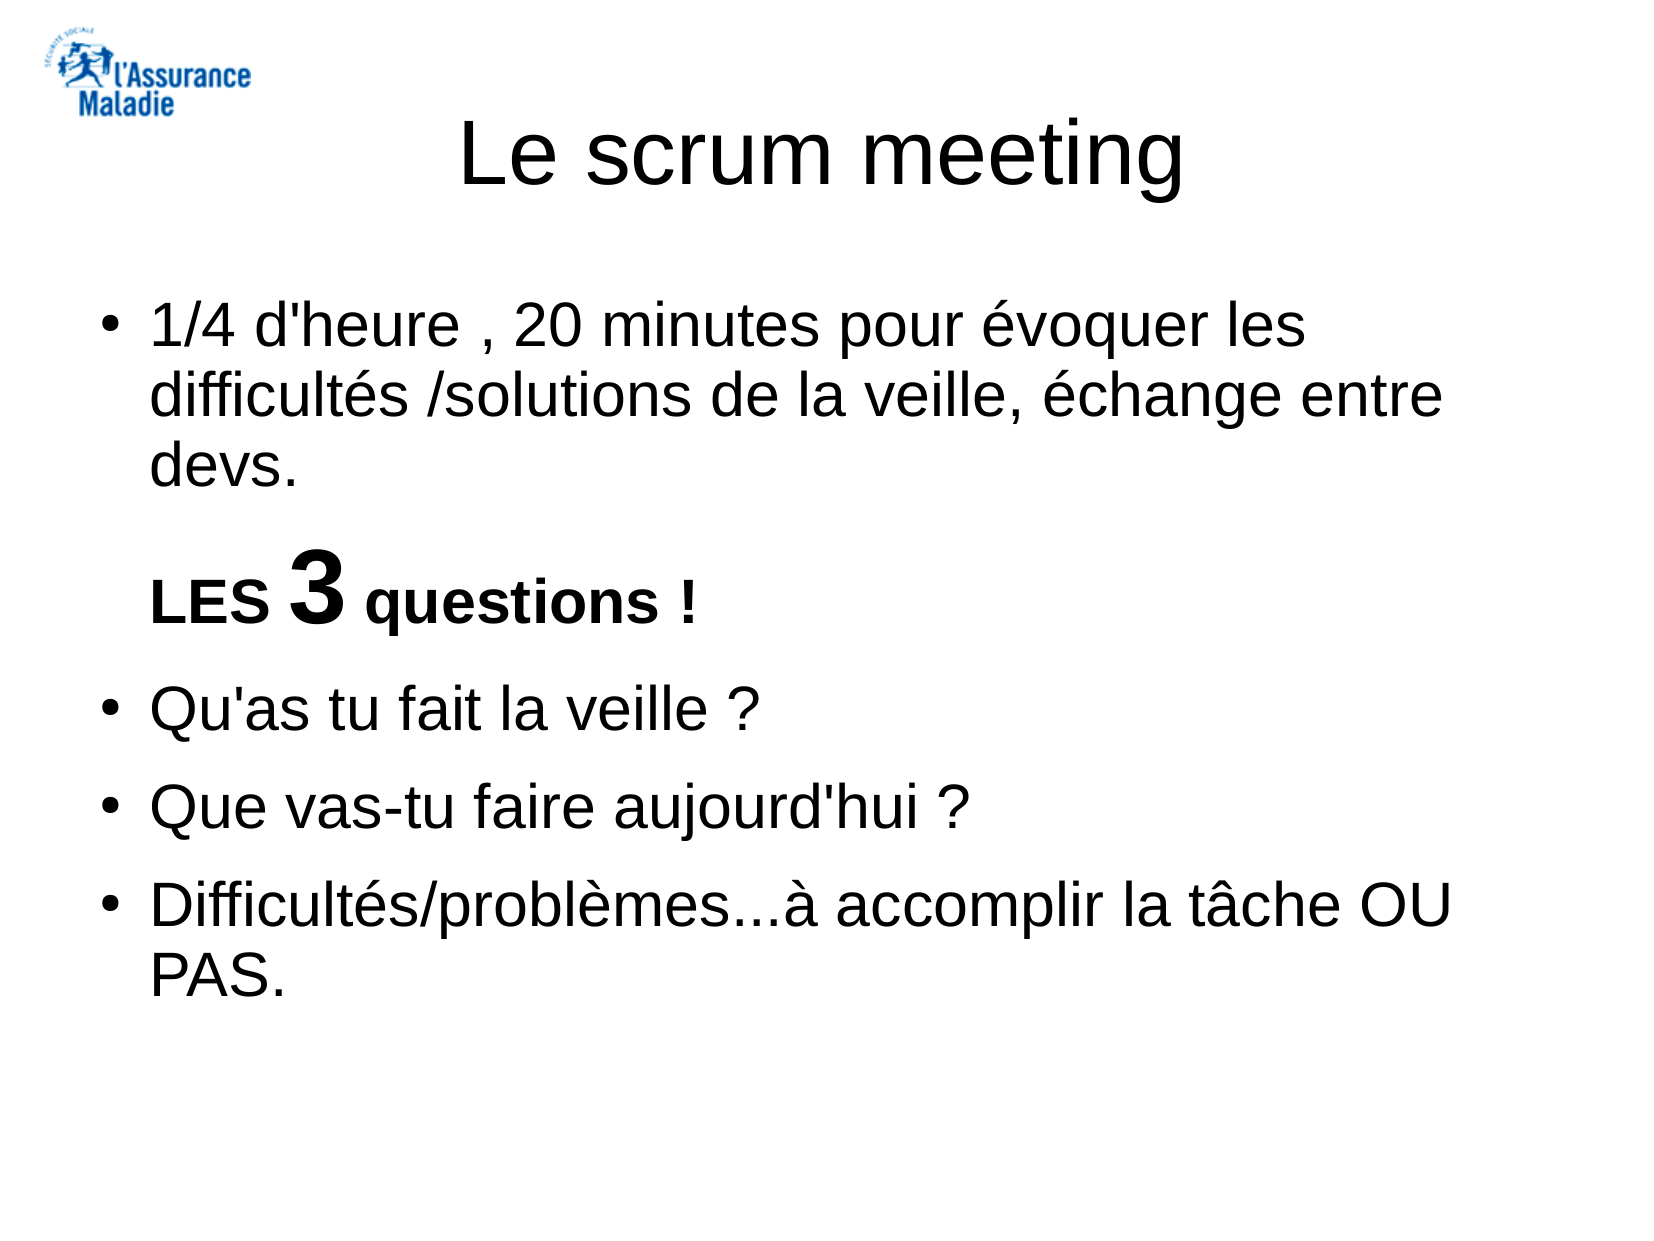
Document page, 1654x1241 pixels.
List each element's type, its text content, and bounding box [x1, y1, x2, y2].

list 1/4 d'heure , 20 minutes pour évoquer les difficultés /solutions de la veille, échange entre devs. LES 3 questions ! Qu'as tu fait la veille ? Que vas-tu faire aujourd'hui ? Difficultés/problèmes...à accomplir la tâche OU PAS. [82, 290, 1571, 1010]
picture [23, 23, 251, 118]
title Le scrum meeting [82, 49, 1571, 257]
